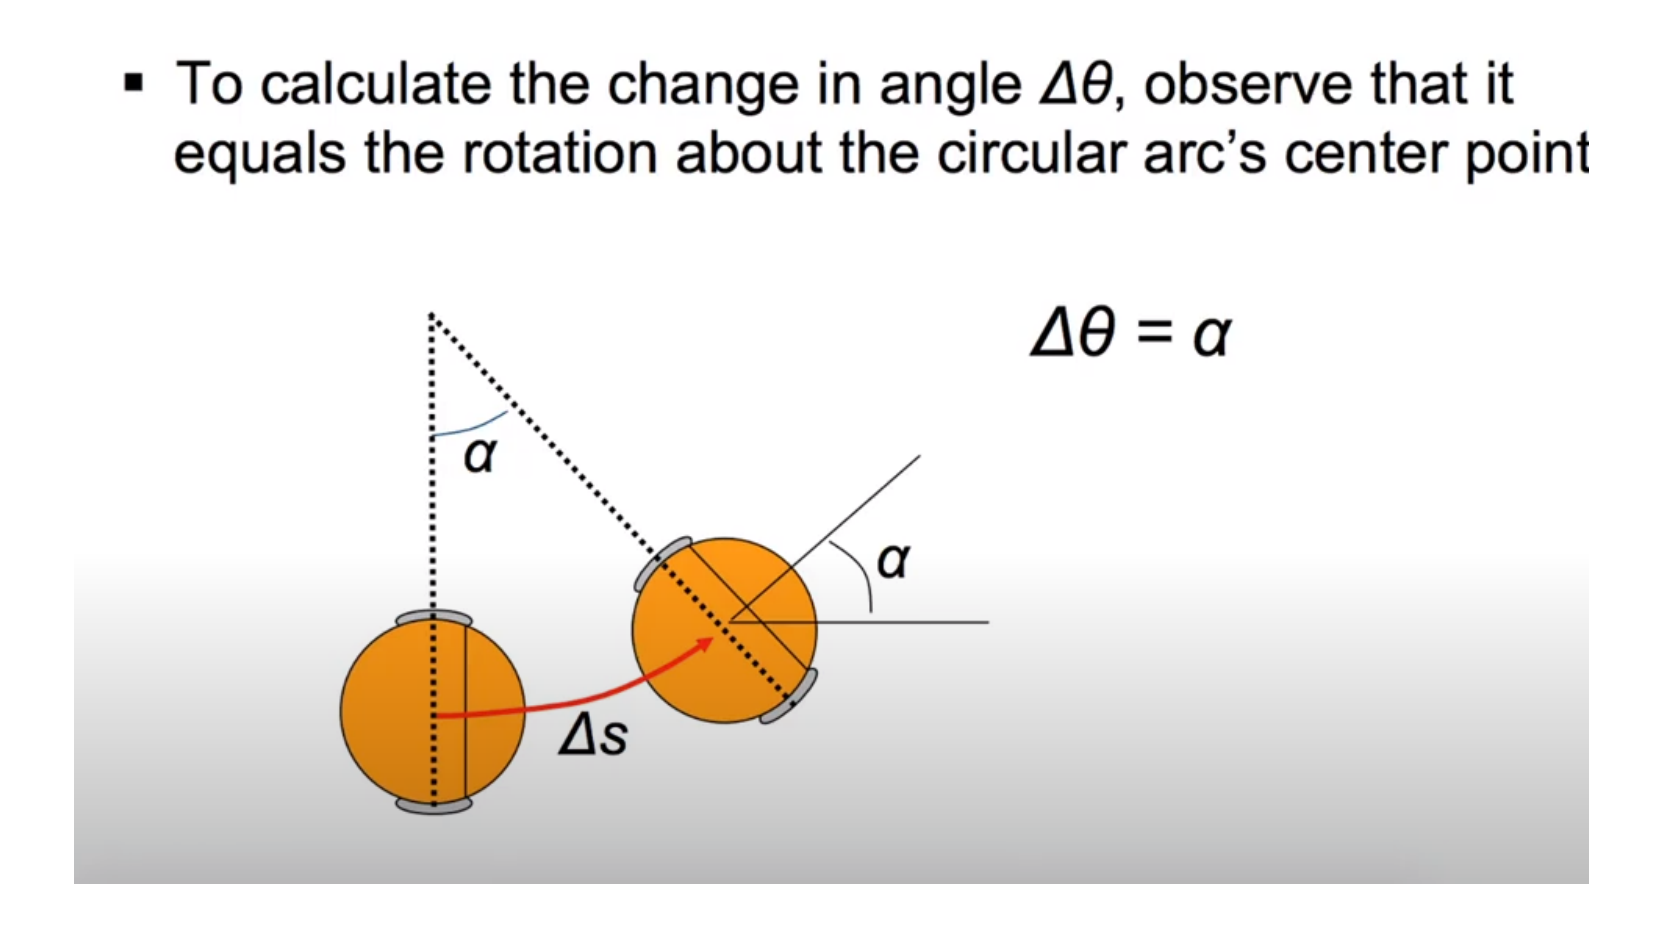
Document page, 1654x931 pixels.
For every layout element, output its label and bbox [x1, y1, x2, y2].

picture [74, 53, 1589, 884]
